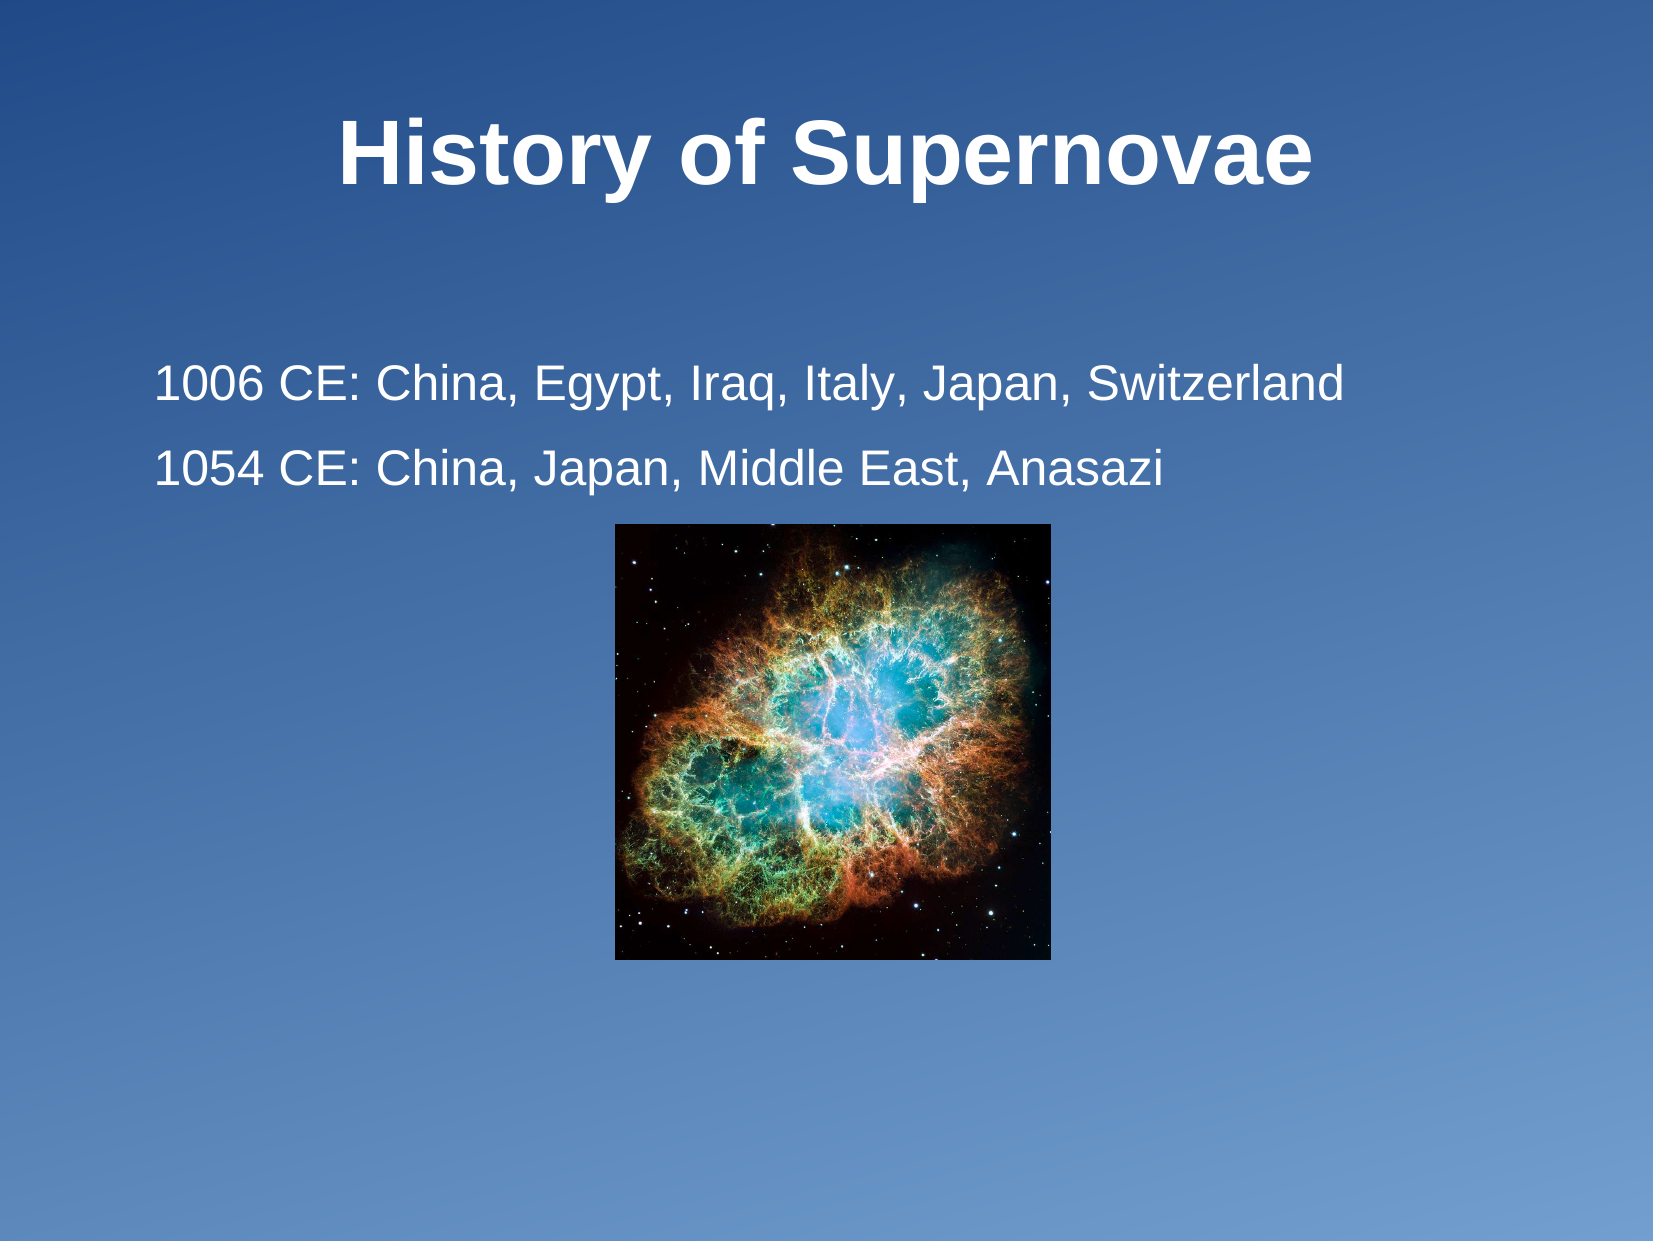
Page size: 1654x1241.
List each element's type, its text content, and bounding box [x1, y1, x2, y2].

title History of Supernovae [82, 49, 1571, 257]
picture [615, 524, 1051, 961]
list 1006 CE: China, Egypt, Iraq, Italy, Japan, Switzerland 1054 CE: China, Japan, Middle East, Anasazi [82, 355, 1571, 1094]
